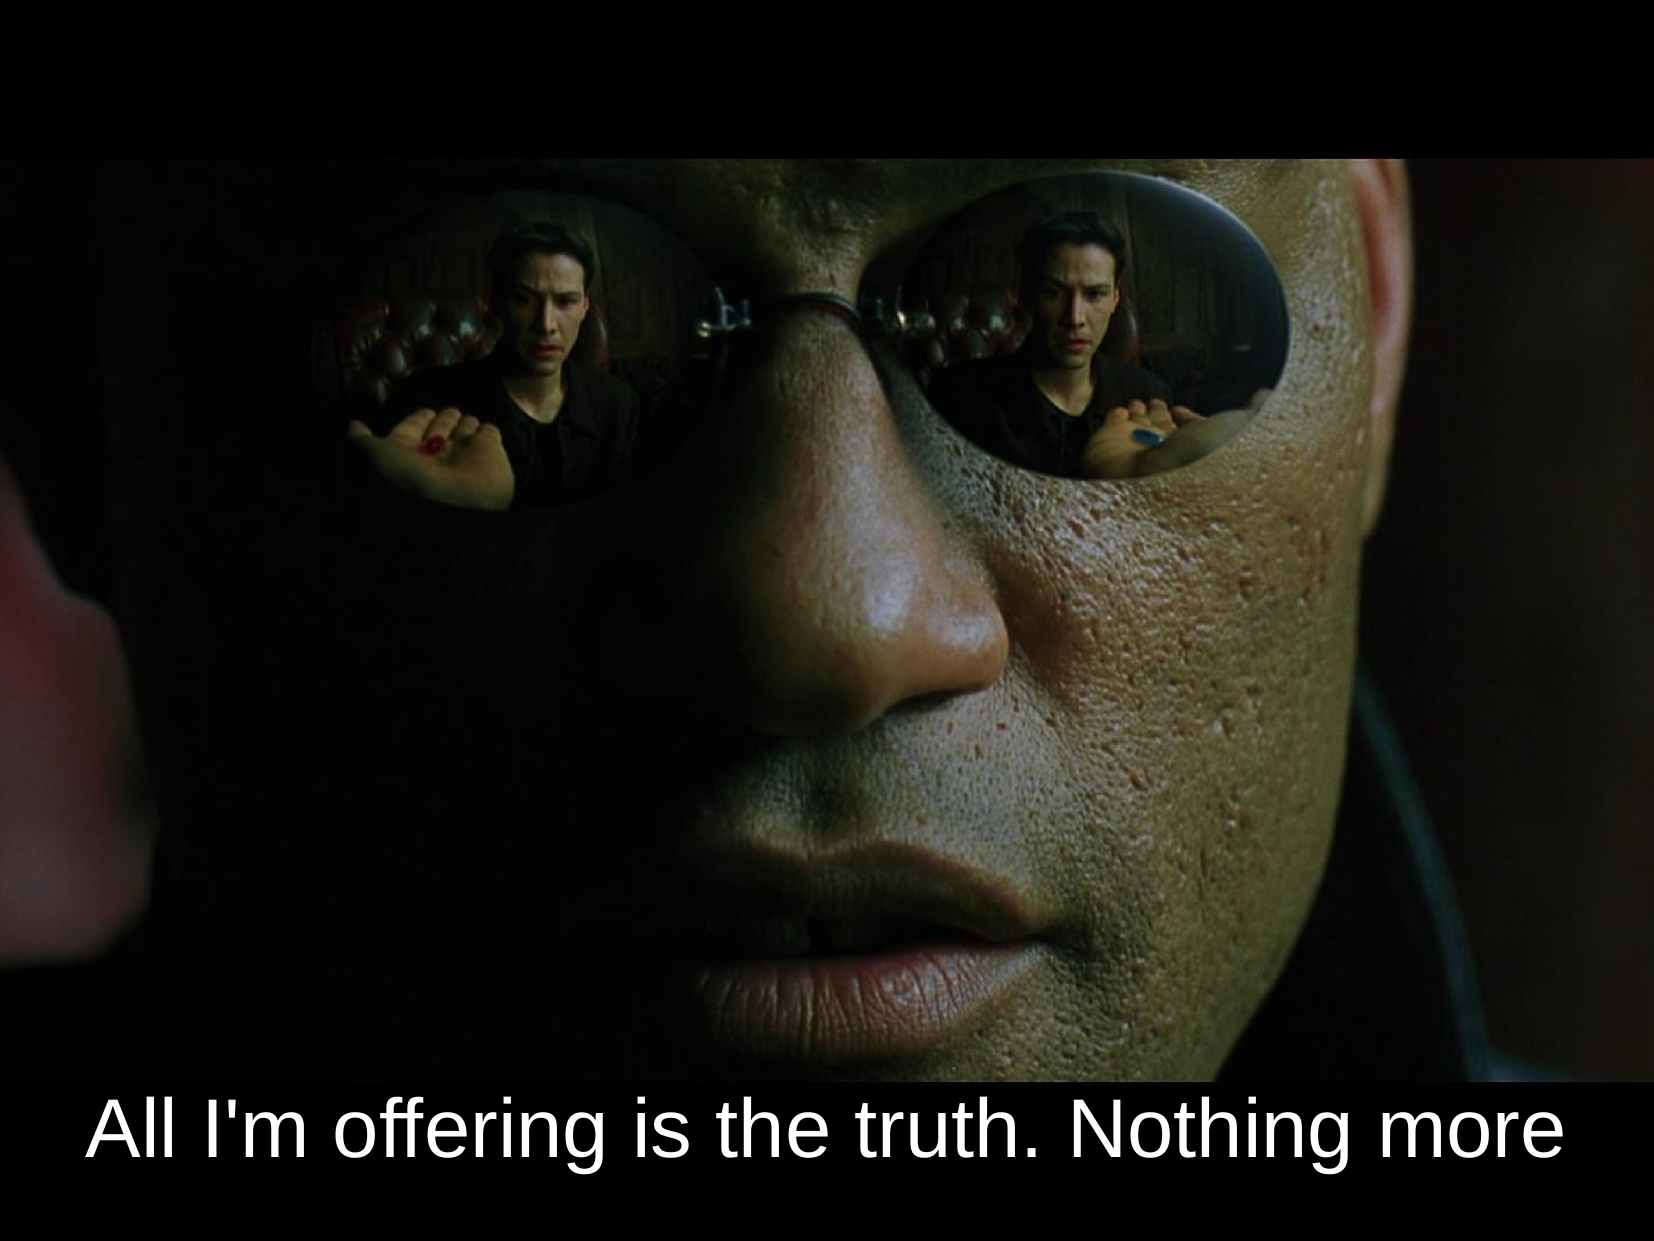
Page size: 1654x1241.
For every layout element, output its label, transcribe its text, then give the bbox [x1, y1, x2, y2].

picture [0, 0, 1654, 1241]
text_box All I'm offering is the truth. Nothing more [70, 1075, 1583, 1184]
